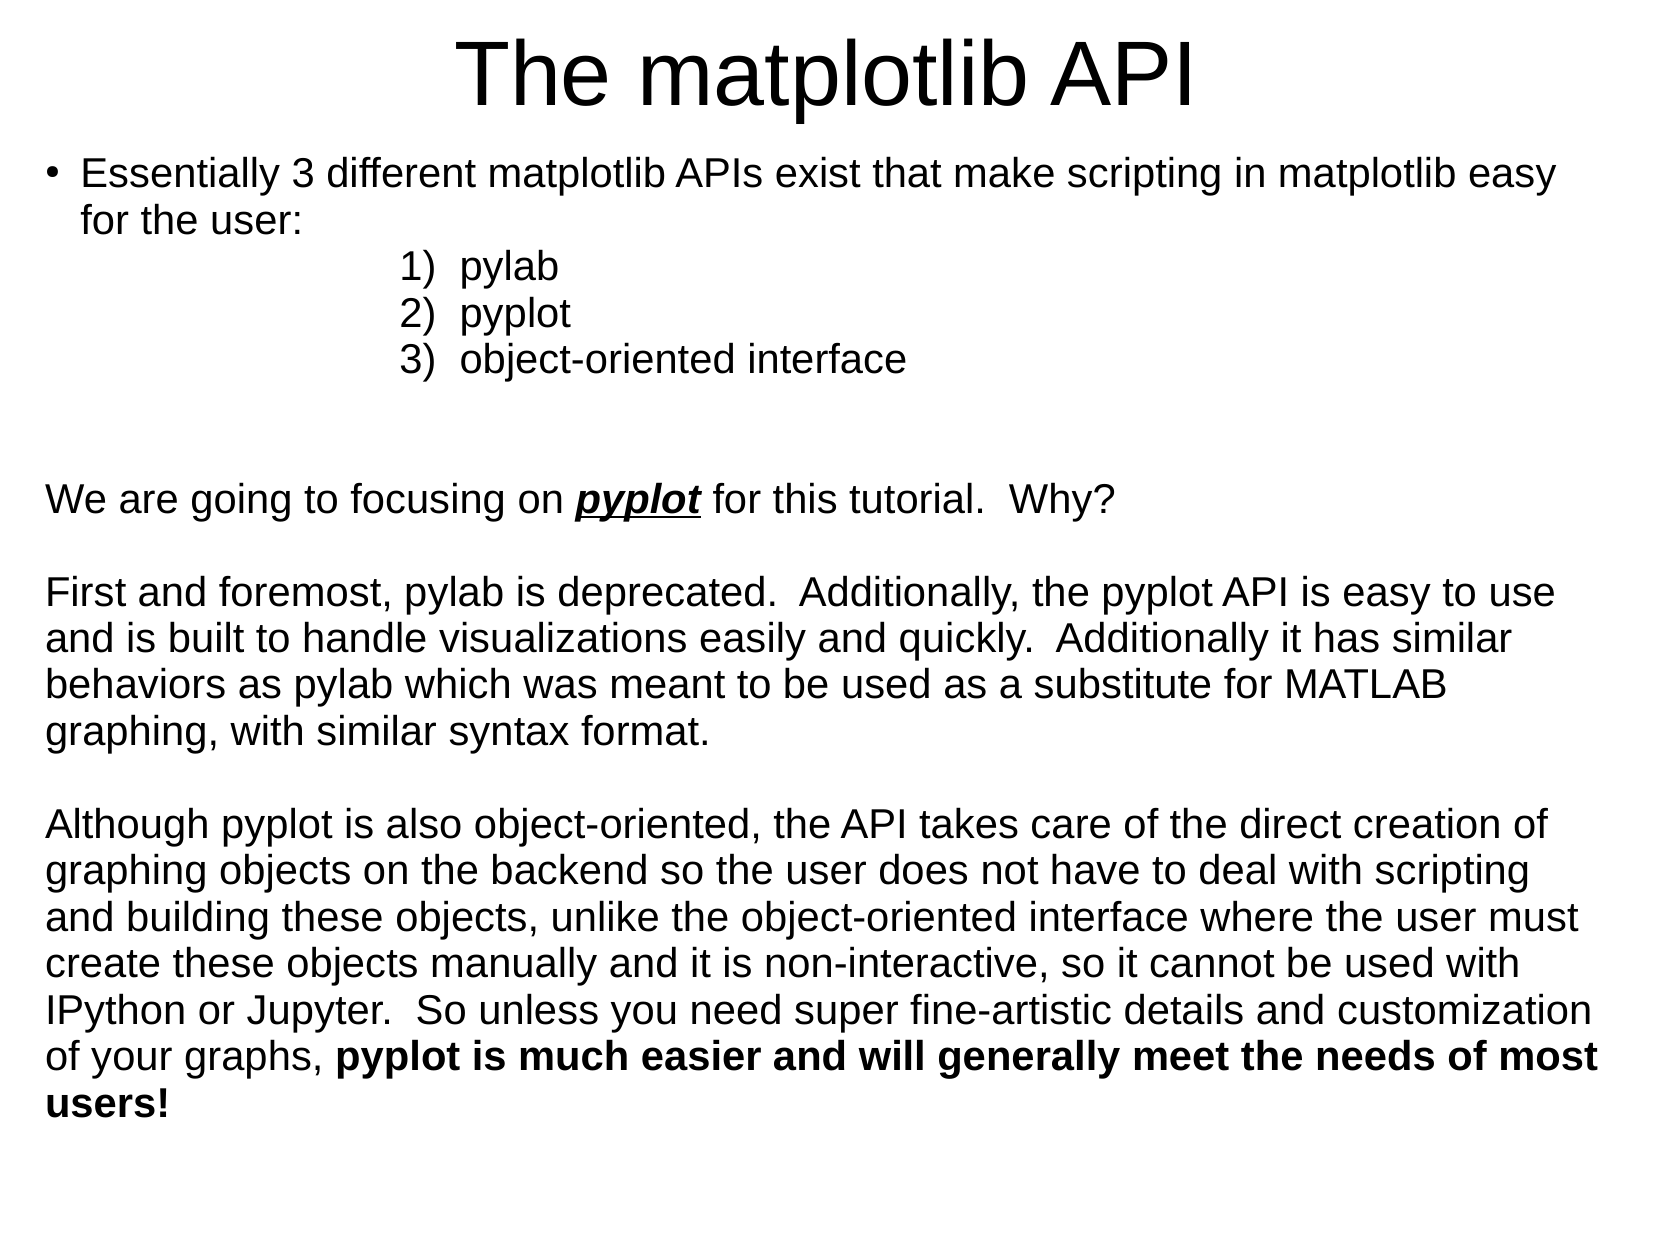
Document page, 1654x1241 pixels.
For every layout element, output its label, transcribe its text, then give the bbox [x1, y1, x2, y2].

subtitle Essentially 3 different matplotlib APIs exist that make scripting in matplotlib easy for the user: 1) pylab 2) pyplot 3) object-oriented interface We are going to focusing on pyplot for this tutorial. Why? First and foremost, pylab is deprecated. Additionally, the pyplot API is easy to use and is built to handle visualizations easily and quickly. Additionally it has similar behaviors as pylab which was meant to be used as a substitute for MATLAB graphing, with similar syntax format. Although pyplot is also object-oriented, the API takes care of the direct creation of graphing objects on the backend so the user does not have to deal with scripting and building these objects, unlike the object-oriented interface where the user must create these objects manually and it is non-interactive, so it cannot be used with IPython or Jupyter. So unless you need super fine-artistic details and customization of your graphs, pyplot is much easier and will generally meet the needs of most users! [45, 150, 1606, 1241]
title The matplotlib API [82, 0, 1571, 150]
